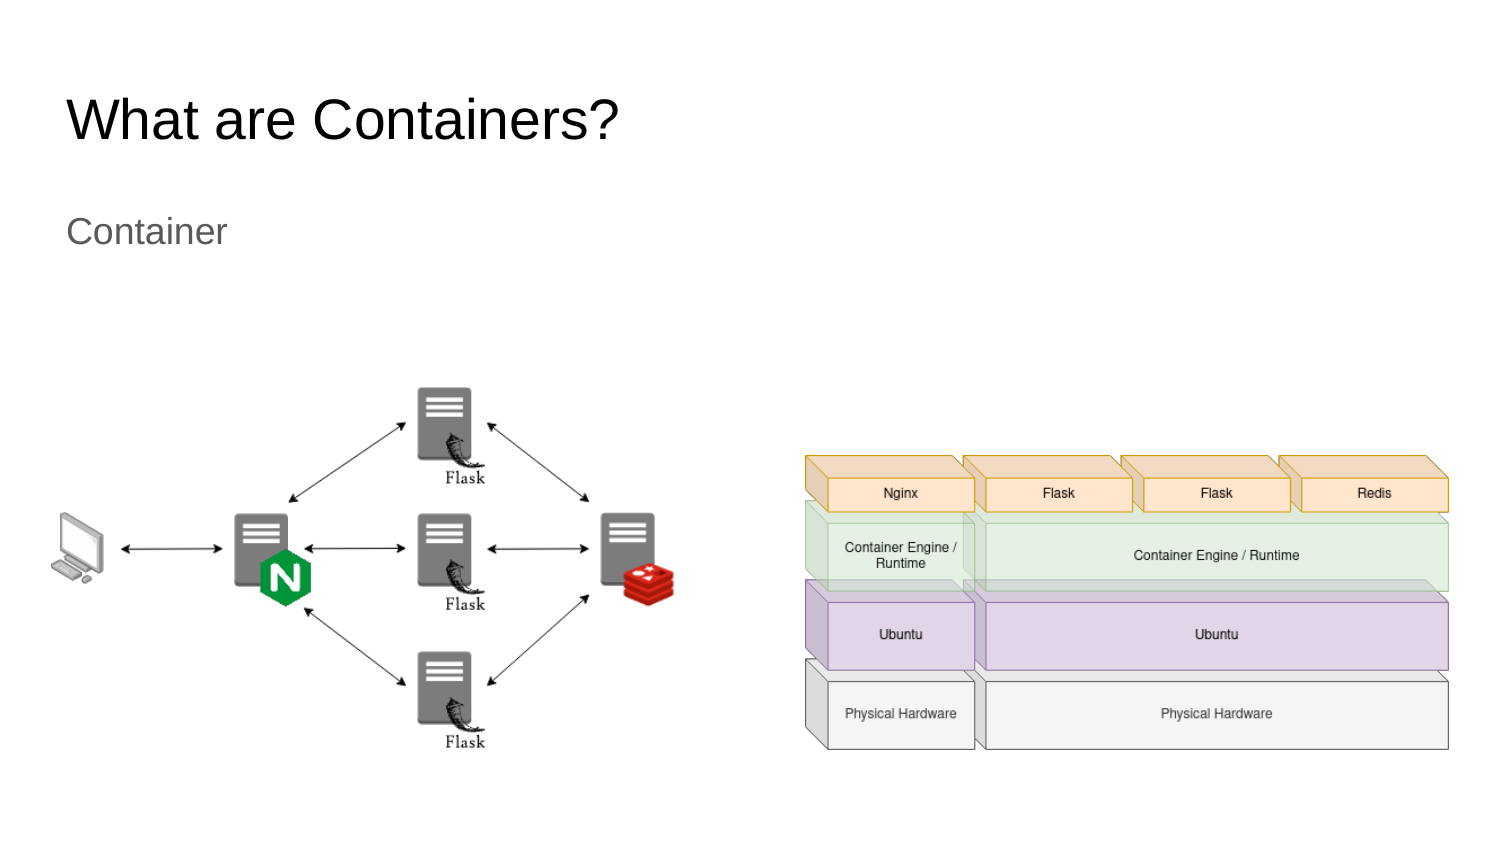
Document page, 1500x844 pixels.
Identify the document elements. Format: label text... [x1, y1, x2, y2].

picture [51, 387, 675, 750]
title What are Containers? [51, 72, 1449, 167]
picture [805, 455, 1449, 750]
list Container [51, 189, 1449, 750]
